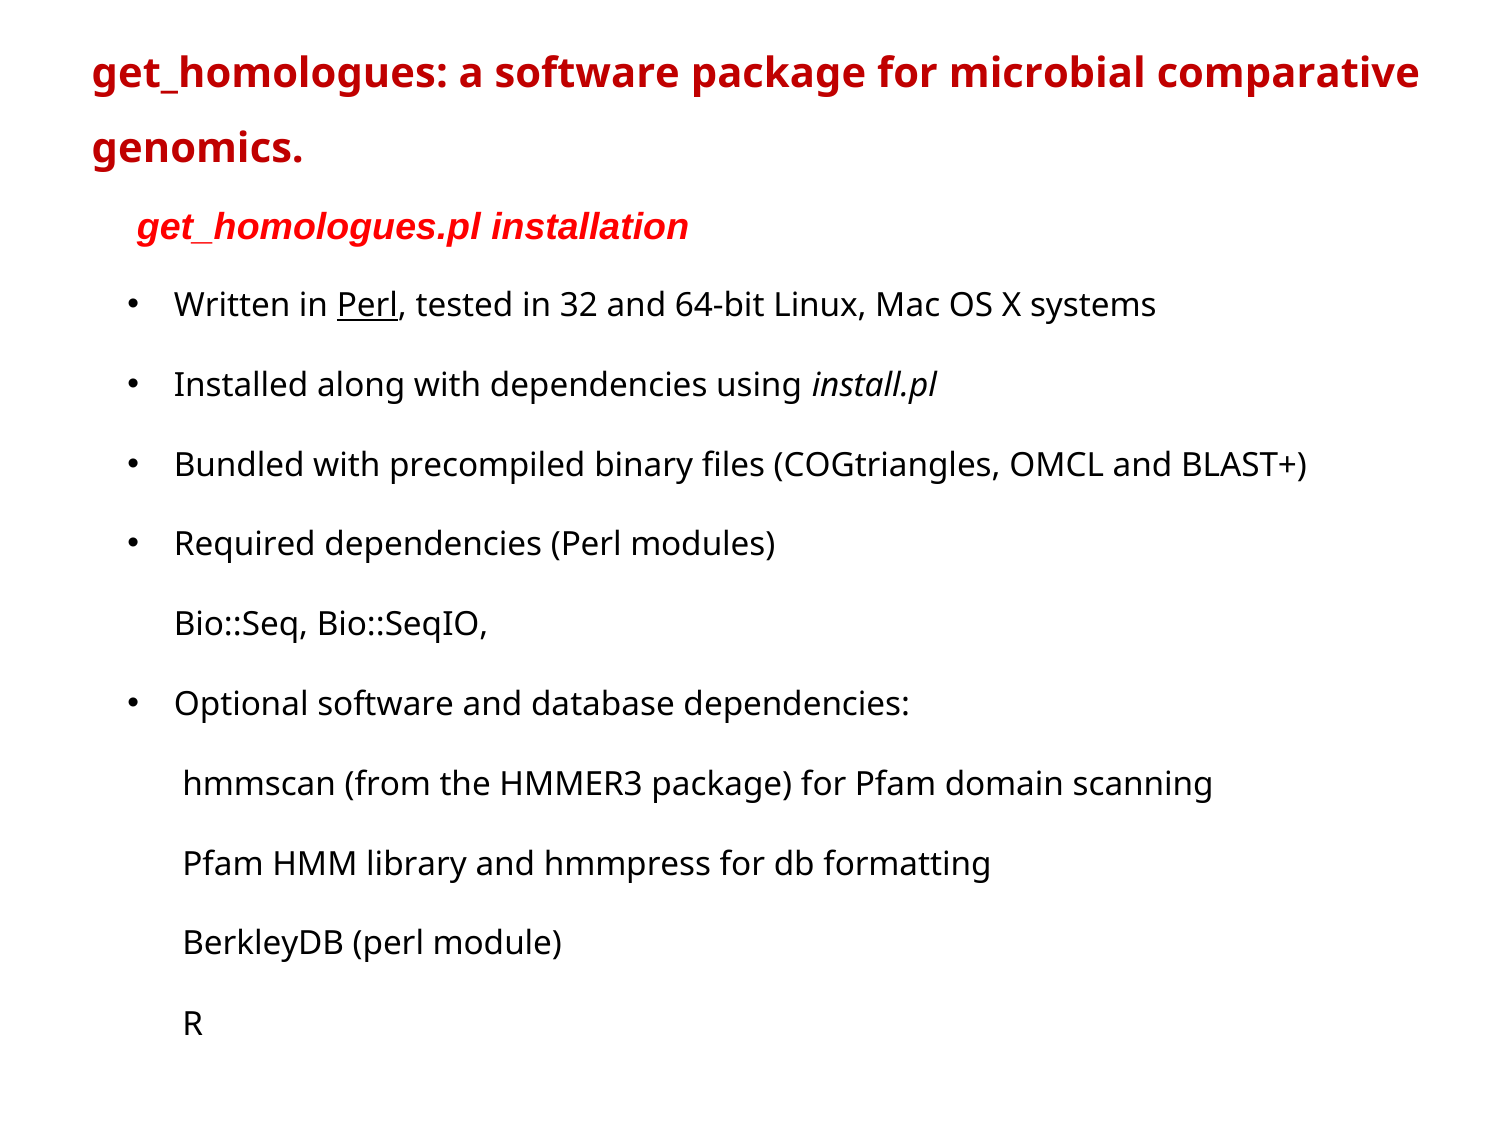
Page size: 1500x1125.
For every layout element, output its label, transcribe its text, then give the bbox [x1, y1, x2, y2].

text_box Written in Perl, tested in 32 and 64-bit Linux, Mac OS X systems Installed along with dependencies using install.pl Bundled with precompiled binary files (COGtriangles, OMCL and BLAST+) Required dependencies (Perl modules) Bio::Seq, Bio::SeqIO, Optional software and database dependencies: hmmscan (from the HMMER3 package) for Pfam domain scanning Pfam HMM library and hmmpress for db formatting BerkleyDB (perl module) R [112, 235, 1412, 1050]
text_box get_homologues.pl installation [121, 194, 706, 235]
text_box get_homologues: a software package for microbial comparative genomics. [76, 12, 1477, 178]
